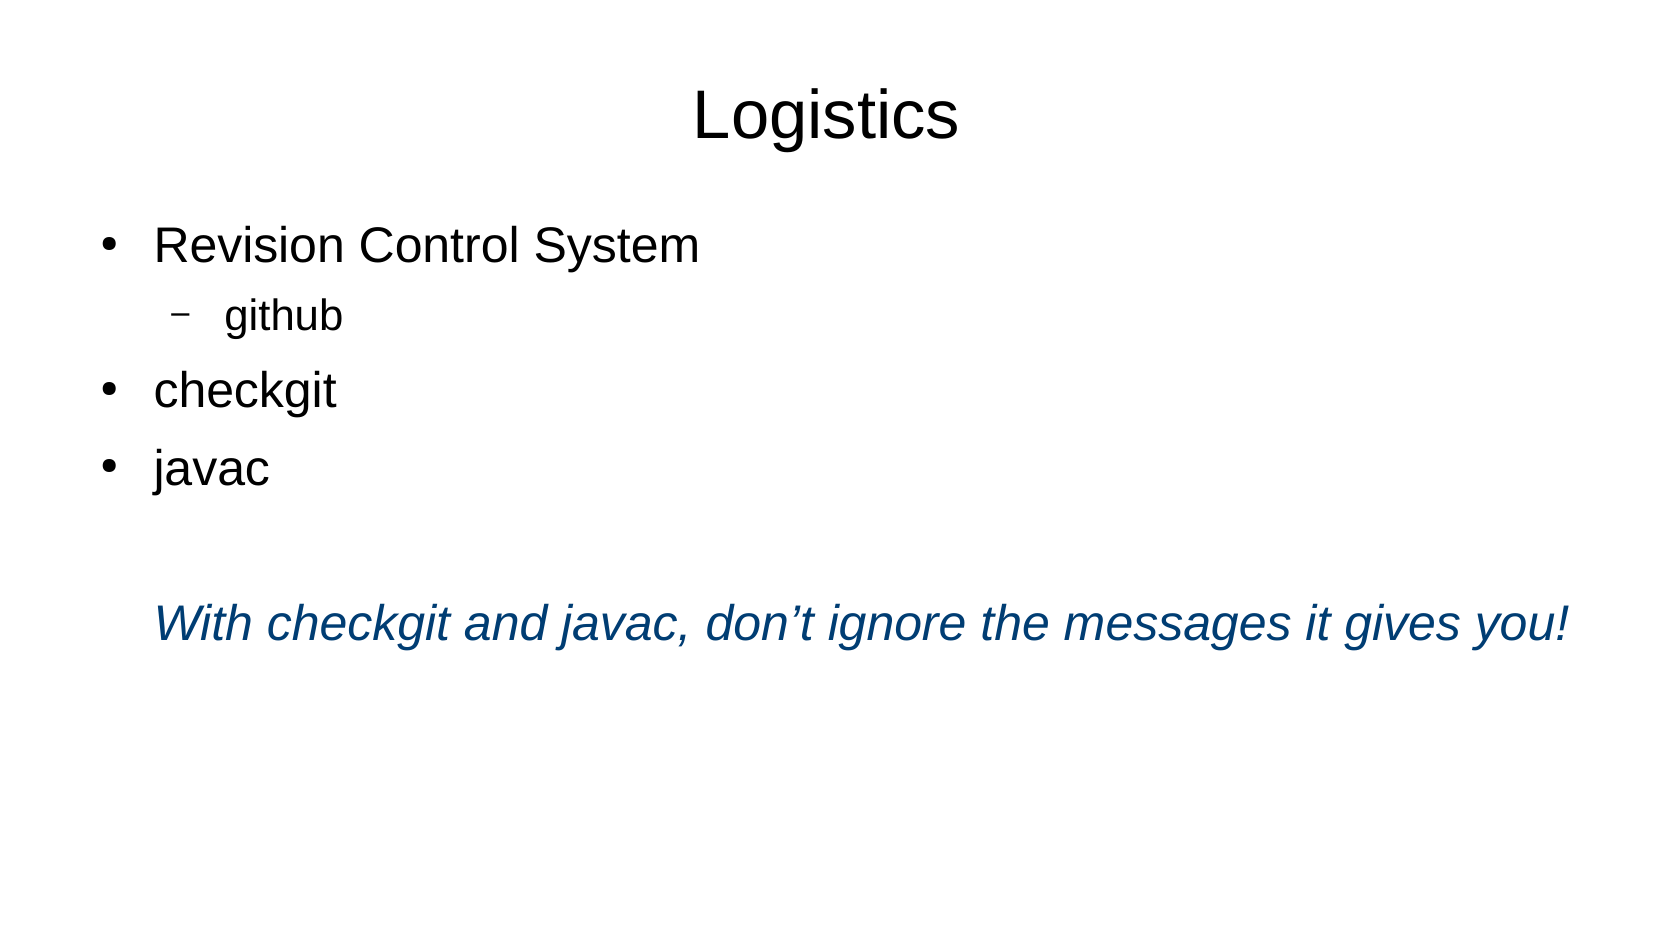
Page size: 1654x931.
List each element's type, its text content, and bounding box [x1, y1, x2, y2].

title Logistics [82, 37, 1571, 193]
list Revision Control System github checkgit javac With checkgit and javac, don’t ignore the messages it gives you! [82, 217, 1571, 758]
